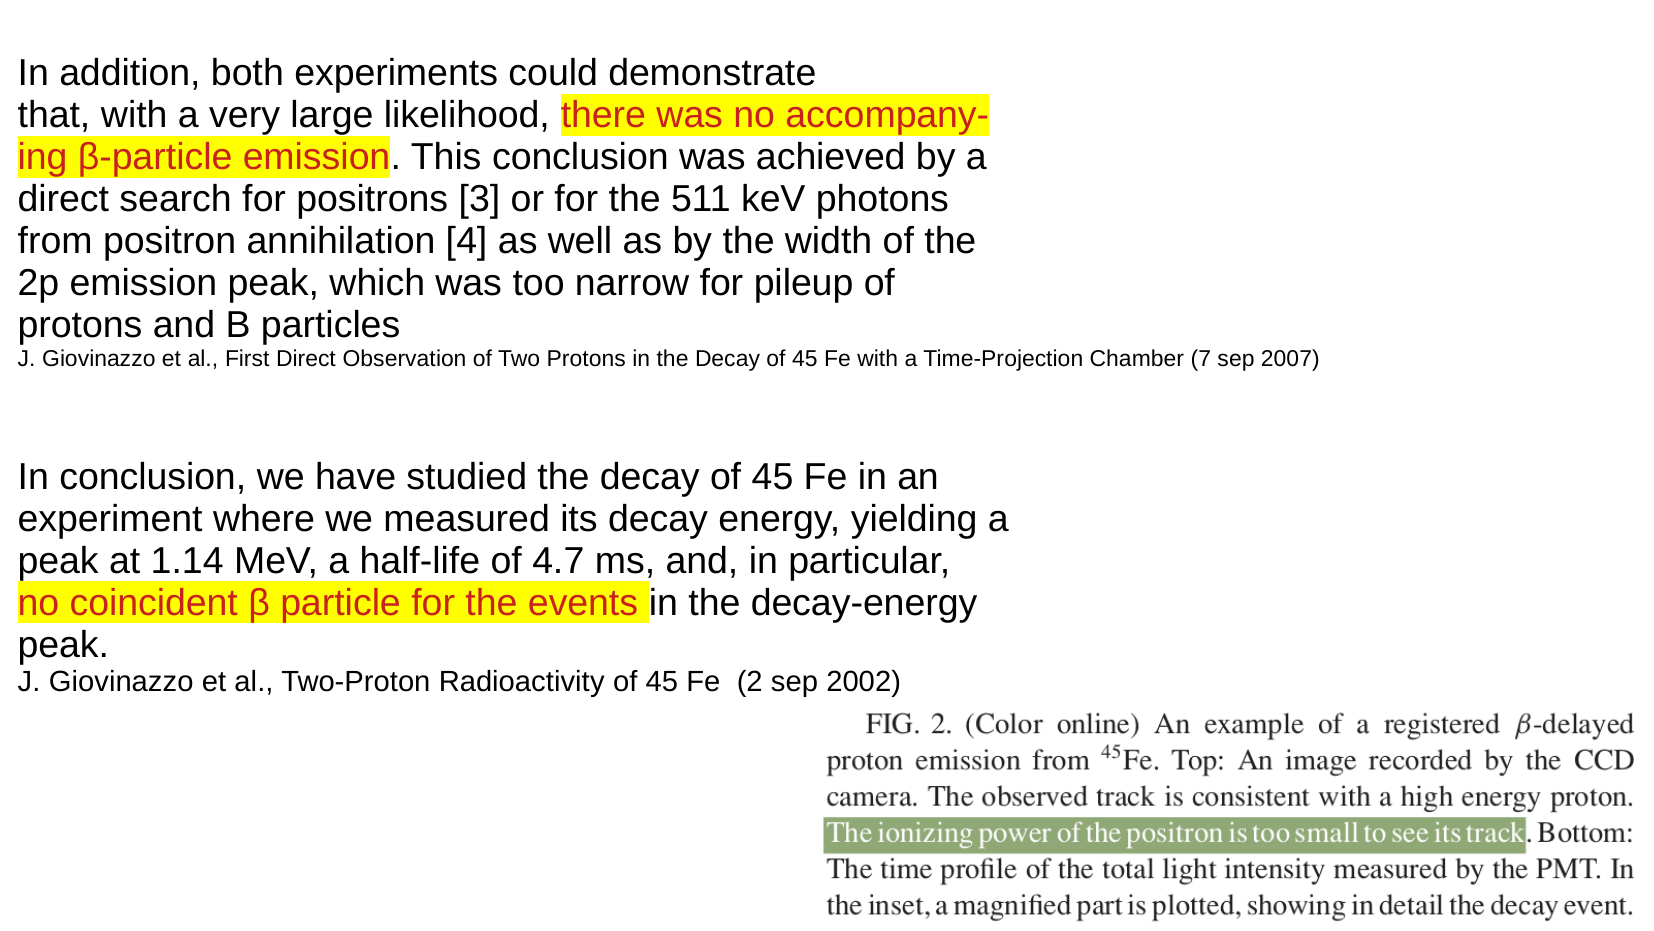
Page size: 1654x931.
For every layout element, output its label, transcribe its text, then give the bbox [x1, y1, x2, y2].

title In addition, both experiments could demonstrate that, with a very large likelihood, there was no accompany- ing β-particle emission. This conclusion was achieved by a direct search for positrons [3] or for the 511 keV photons from positron annihilation [4] as well as by the width of the 2p emission peak, which was too narrow for pileup of protons and B particles J. Giovinazzo et al., First Direct Observation of Two Protons in the Decay of 45 Fe with a Time-Projection Chamber (7 sep 2007) In conclusion, we have studied the decay of 45 Fe in an experiment where we measured its decay energy, yielding a peak at 1.14 MeV, a half-life of 4.7 ms, and, in particular, no coincident β particle for the events in the decay-energy peak. J. Giovinazzo et al., Two-Proton Radioactivity of 45 Fe (2 sep 2002) [17, 0, 1506, 774]
picture [809, 698, 1636, 931]
